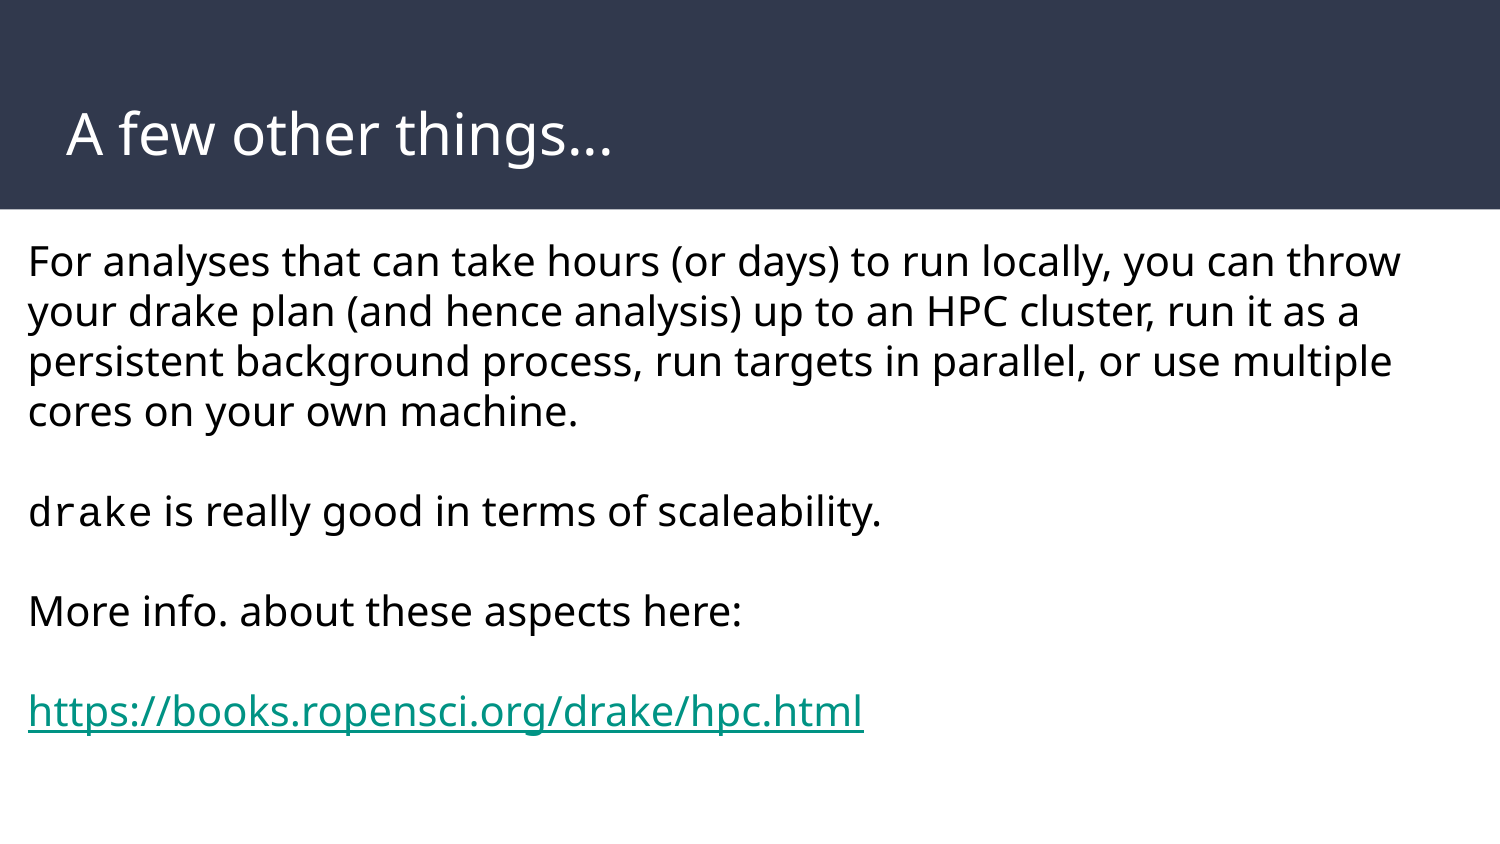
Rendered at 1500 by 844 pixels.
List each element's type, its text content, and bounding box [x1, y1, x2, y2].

title A few other things... [51, 82, 1449, 185]
text_box For analyses that can take hours (or days) to run locally, you can throw your drake plan (and hence analysis) up to an HPC cluster, run it as a persistent background process, run targets in parallel, or use multiple cores on your own machine. drake is really good in terms of scaleability. More info. about these aspects here: https://books.ropensci.org/drake/hpc.html [12, 219, 1476, 806]
